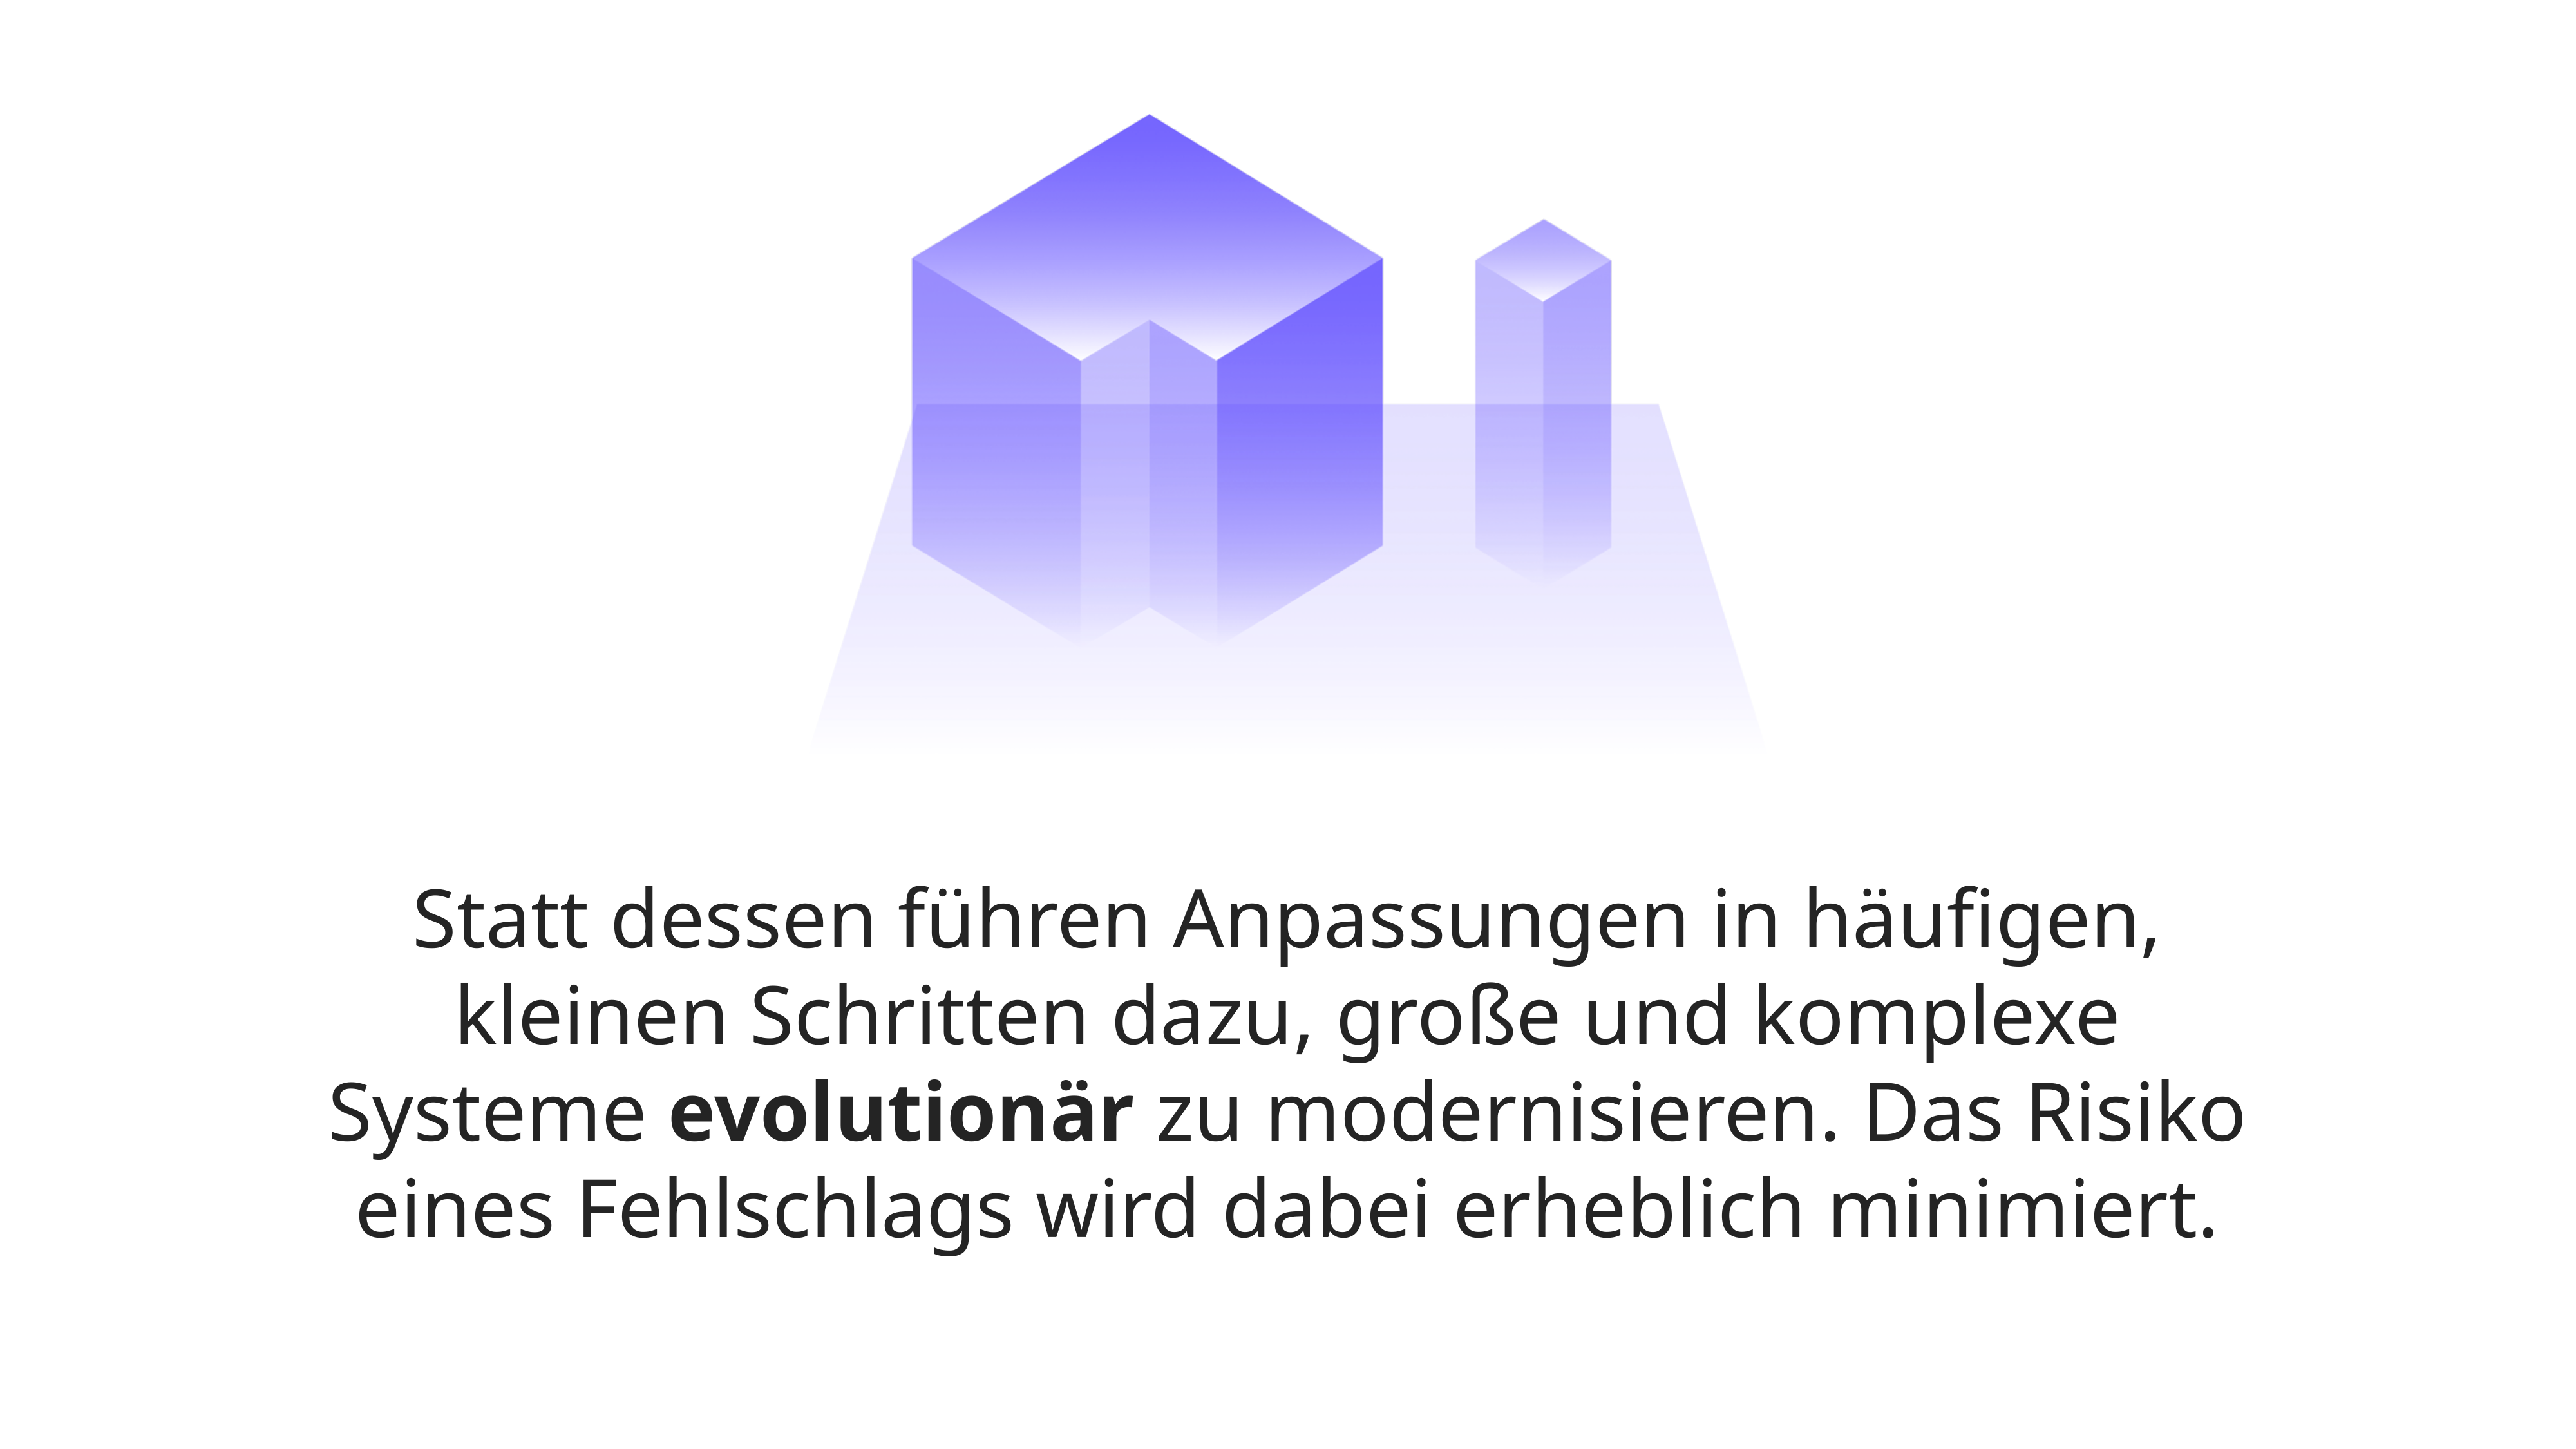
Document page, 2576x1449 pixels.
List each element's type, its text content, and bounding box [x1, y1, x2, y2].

picture [806, 114, 1770, 758]
text_box Statt dessen führen Anpassungen in häufigen, kleinen Schritten dazu, große und komplexe Systeme evolutionär zu modernisieren. Das Risiko eines Fehlschlags wird dabei erheblich minimiert. [301, 775, 2275, 1345]
